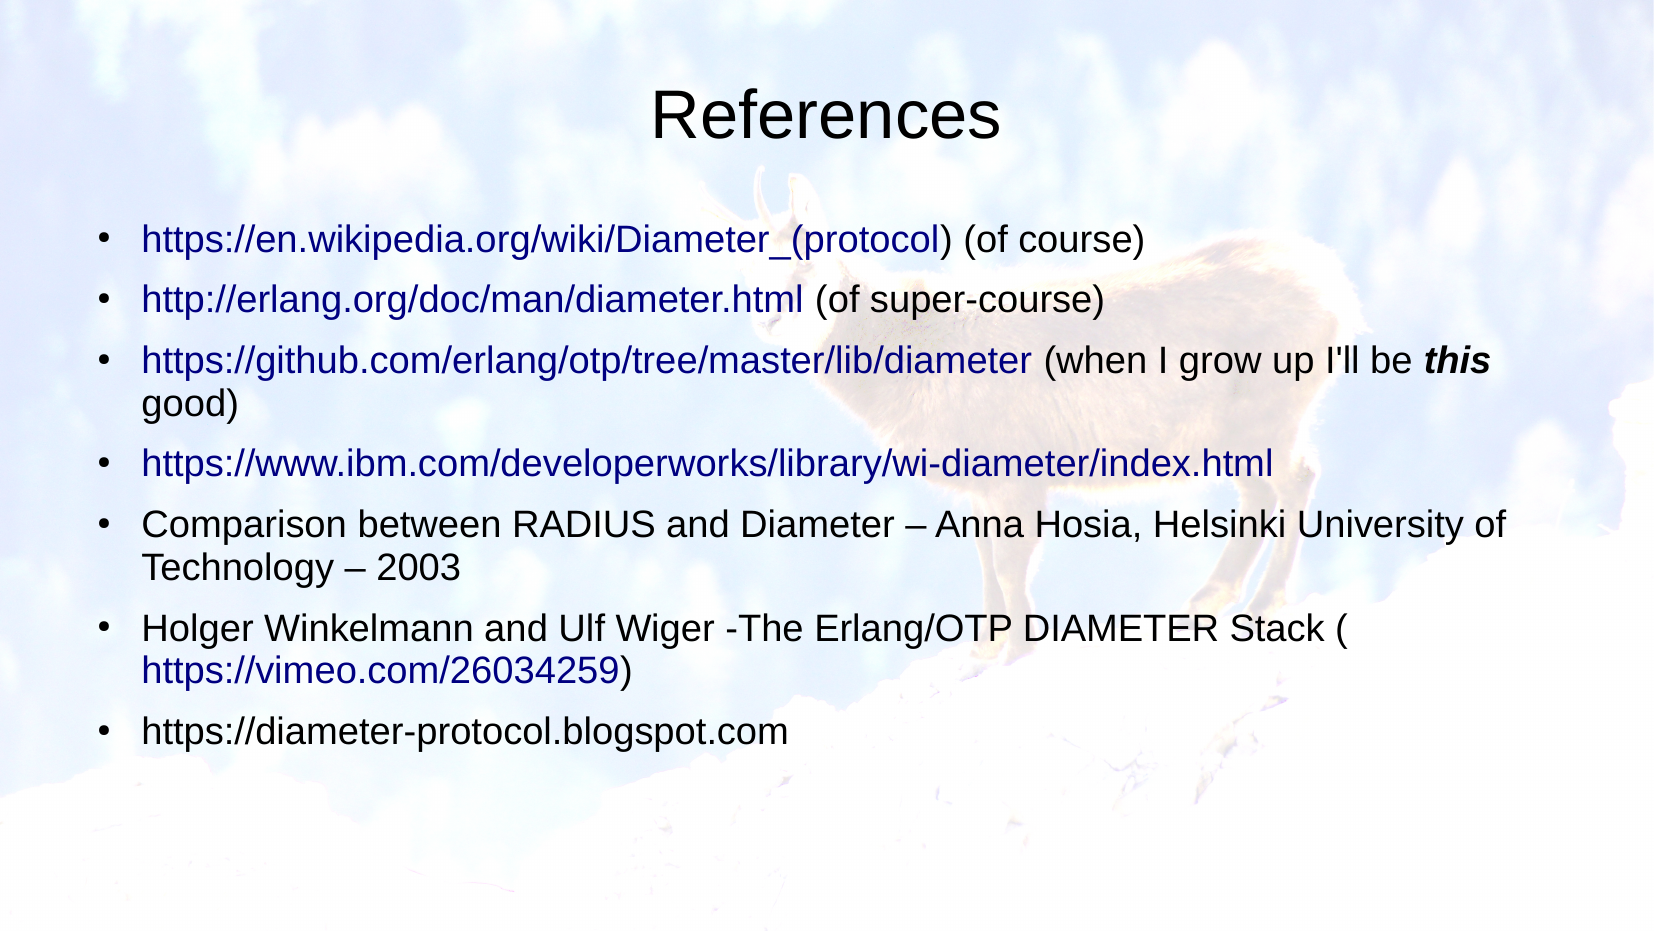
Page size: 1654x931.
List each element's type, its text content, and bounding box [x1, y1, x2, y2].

picture [0, 0, 1654, 931]
list https://en.wikipedia.org/wiki/Diameter_(protocol) (of course) http://erlang.org/doc/man/diameter.html (of super-course) https://github.com/erlang/otp/tree/master/lib/diameter (when I grow up I'll be this good) https://www.ibm.com/developerworks/library/wi-diameter/index.html Comparison between RADIUS and Diameter – Anna Hosia, Helsinki University of Technology – 2003 Holger Winkelmann and Ulf Wiger -The Erlang/OTP DIAMETER Stack (https://vimeo.com/26034259) https://diameter-protocol.blogspot.com [82, 217, 1571, 758]
title References [82, 37, 1571, 193]
